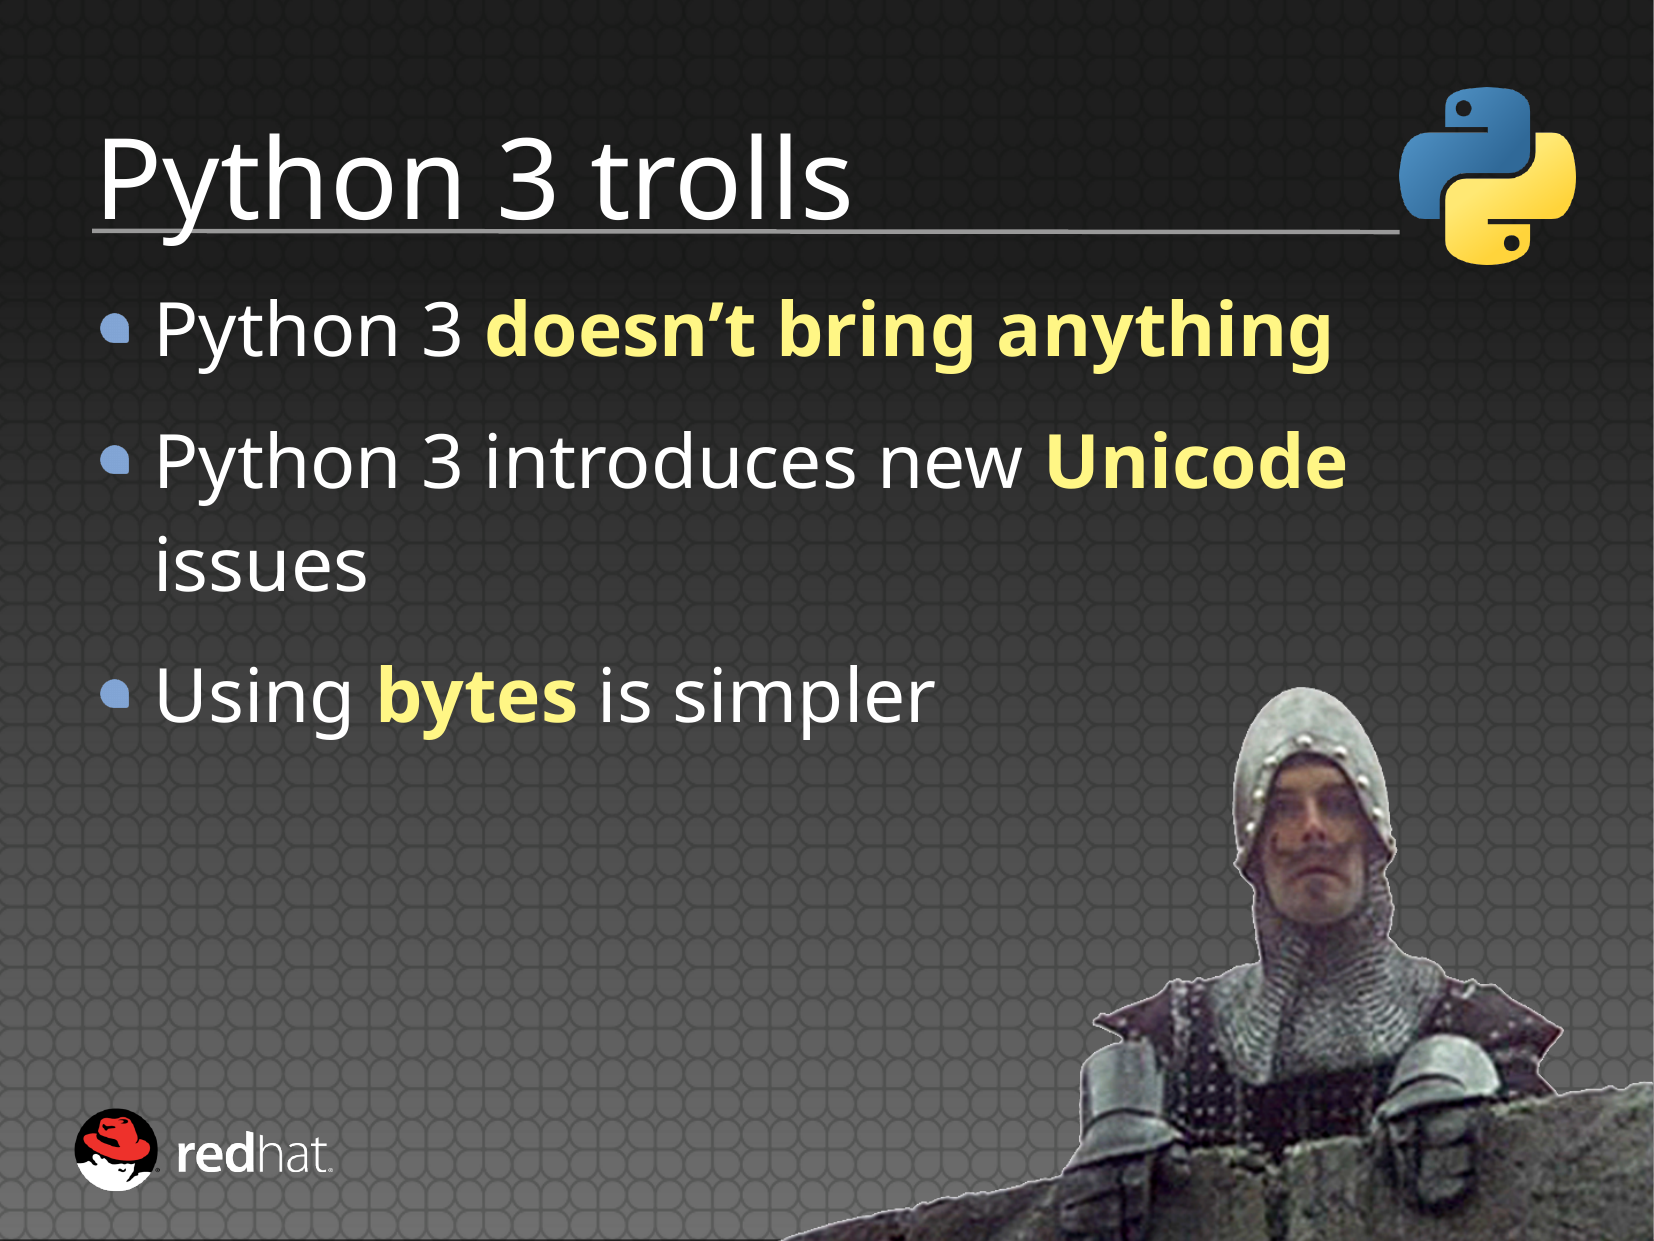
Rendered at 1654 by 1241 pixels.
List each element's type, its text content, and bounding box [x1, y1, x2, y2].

title Python 3 trolls [94, 100, 1426, 251]
picture [0, 0, 1654, 1241]
list Python 3 doesn’t bring anything Python 3 introduces new Unicode issues Using bytes is simpler [82, 276, 1571, 1017]
